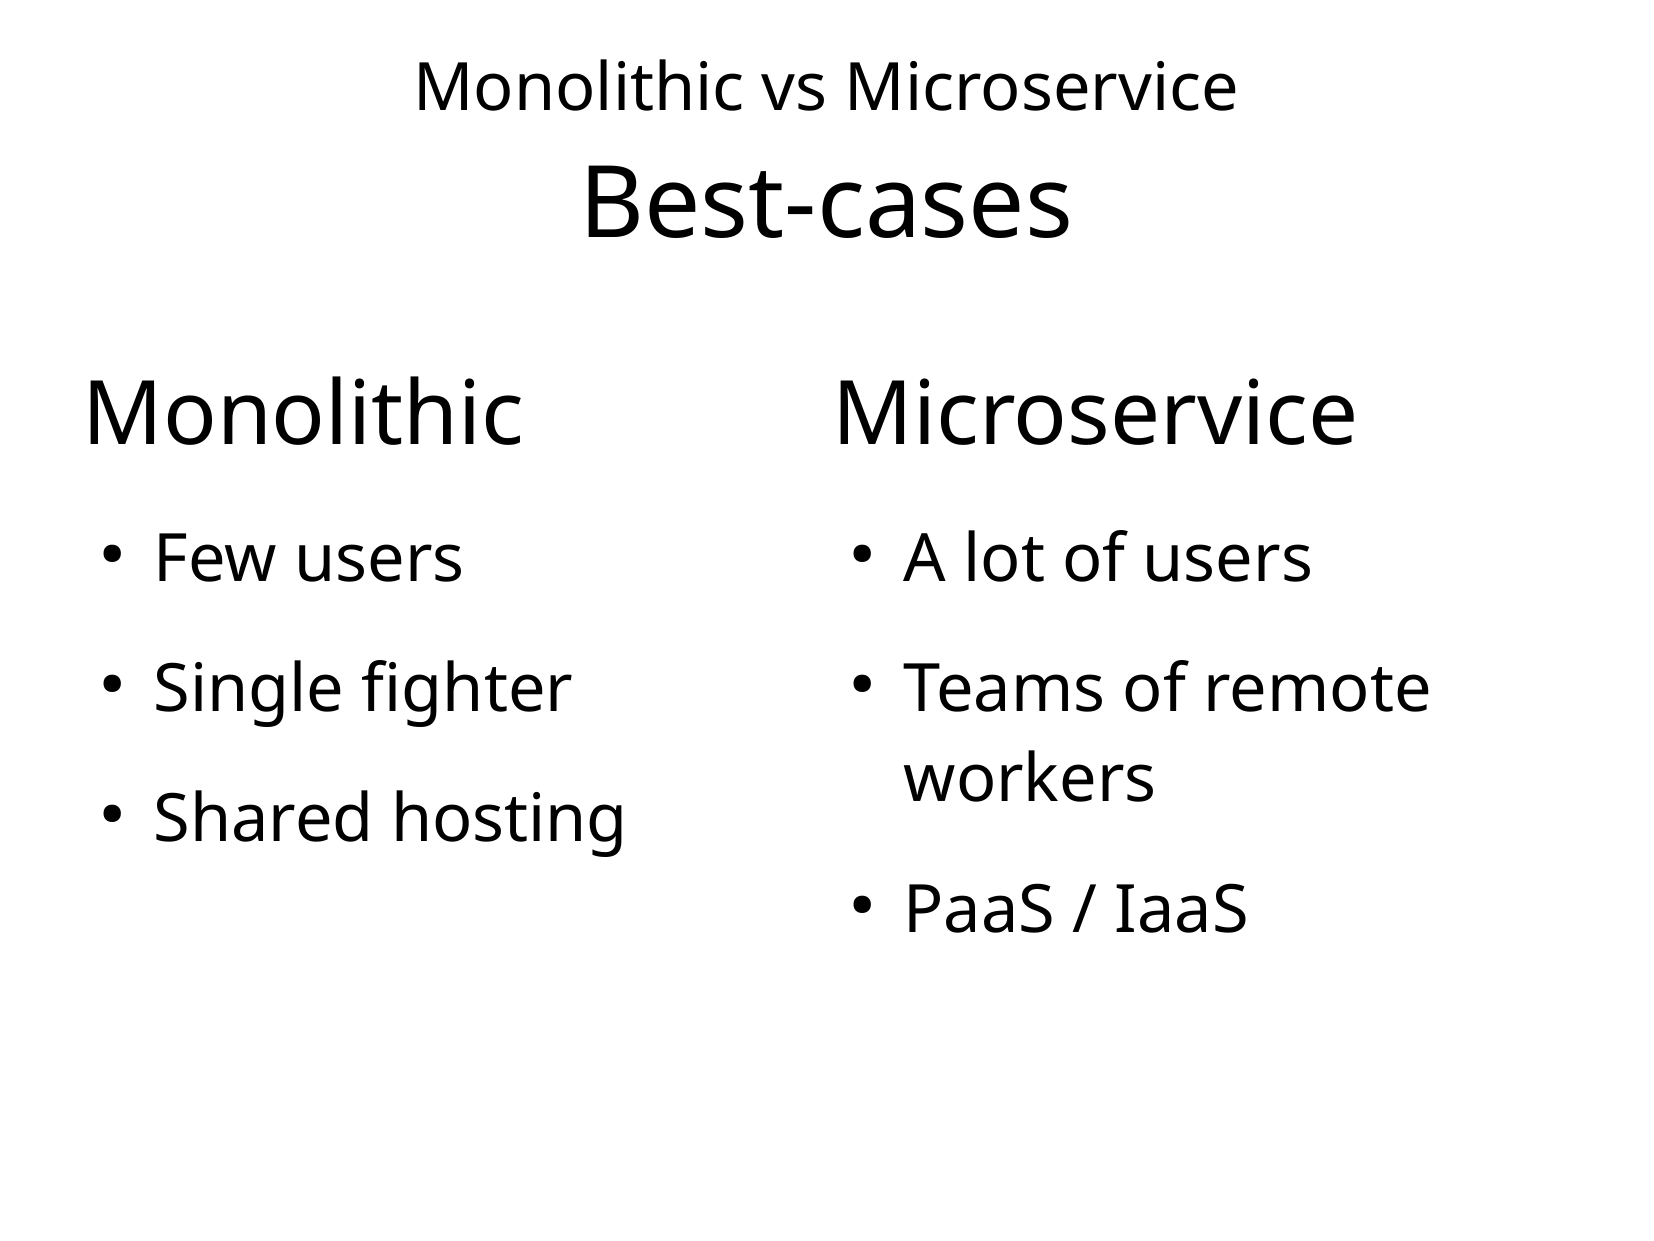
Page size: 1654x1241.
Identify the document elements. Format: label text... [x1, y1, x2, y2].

list Microservice A lot of users Teams of remote workers PaaS / IaaS [832, 349, 1576, 1069]
list Monolithic Few users Single fighter Shared hosting [82, 349, 826, 1069]
title Monolithic vs Microservice Best-cases [82, 49, 1571, 257]
